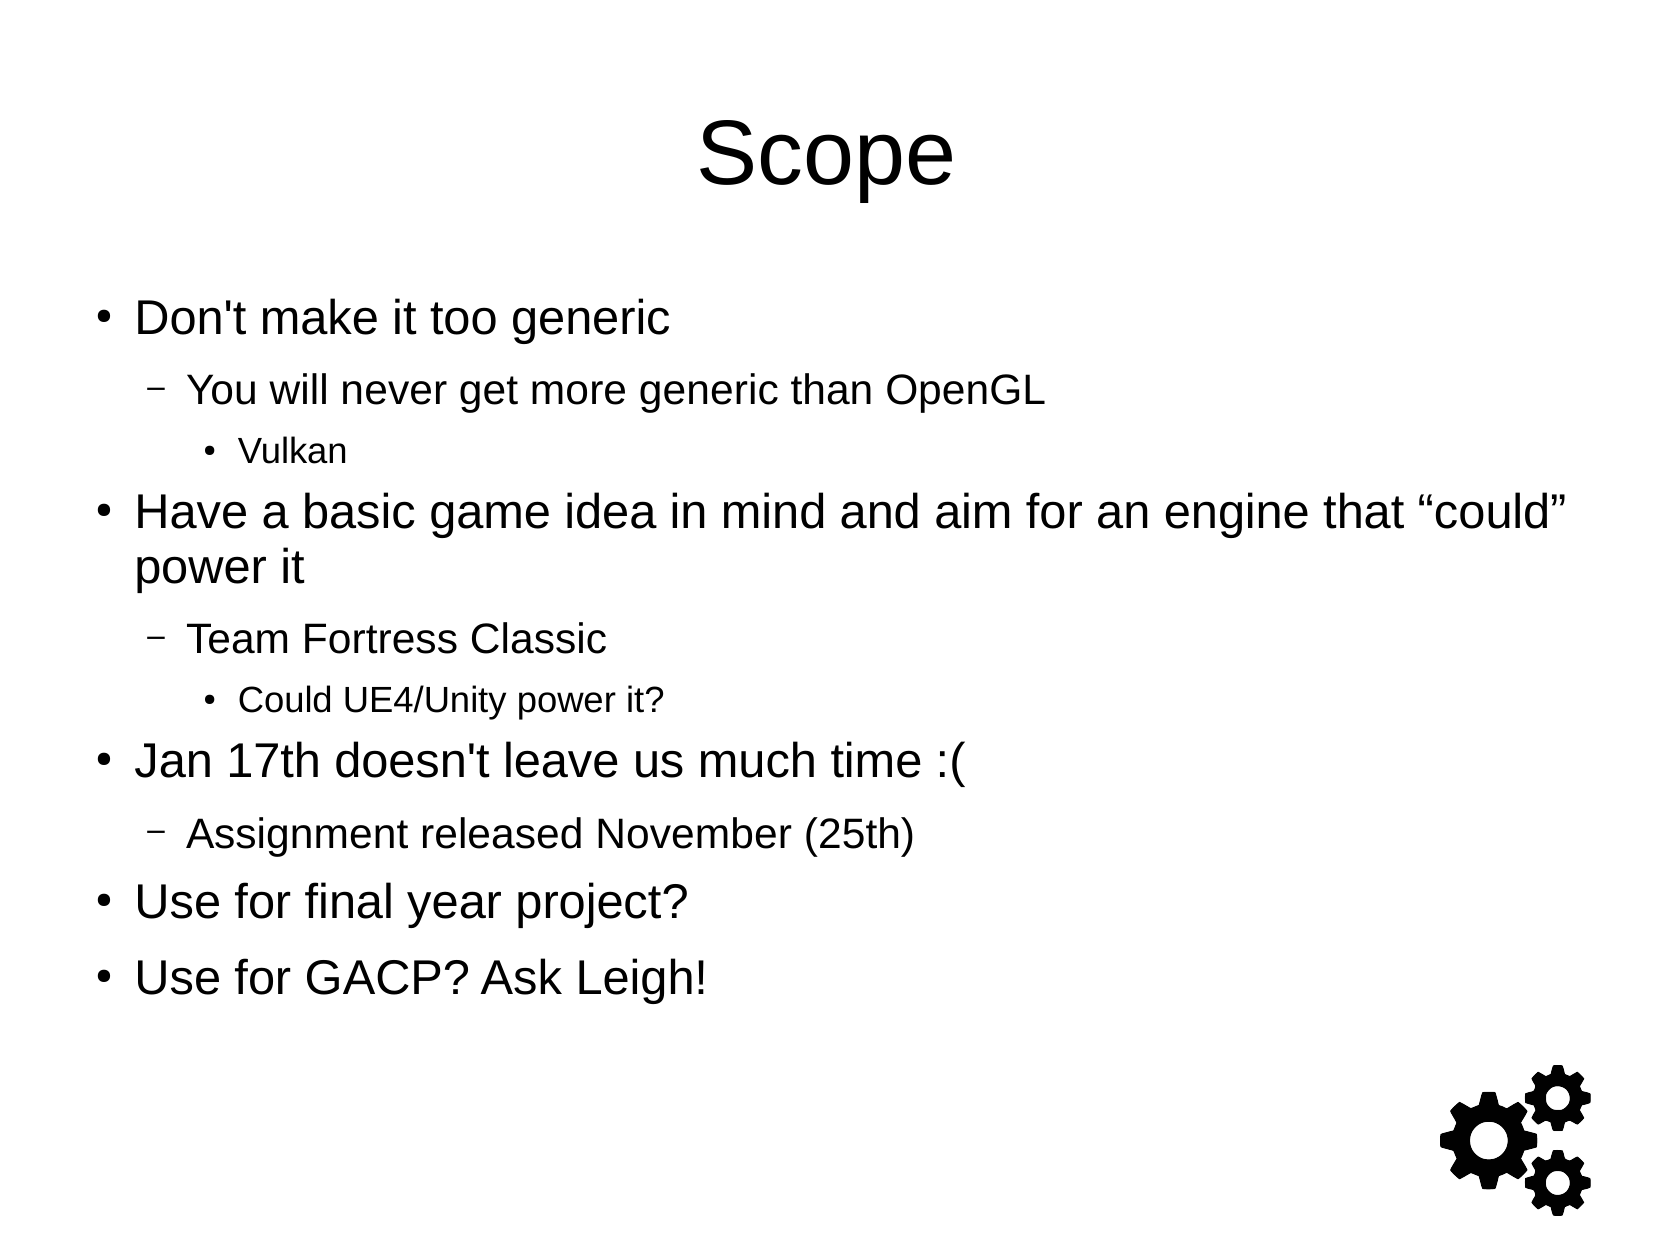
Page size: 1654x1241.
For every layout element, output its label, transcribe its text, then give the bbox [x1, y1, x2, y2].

title Scope [82, 49, 1571, 257]
list Don't make it too generic You will never get more generic than OpenGL Vulkan Have a basic game idea in mind and aim for an engine that “could” power it Team Fortress Classic Could UE4/Unity power it? Jan 17th doesn't leave us much time :( Assignment released November (25th) Use for final year project? Use for GACP? Ask Leigh! [82, 290, 1571, 1010]
picture [1440, 1065, 1591, 1216]
